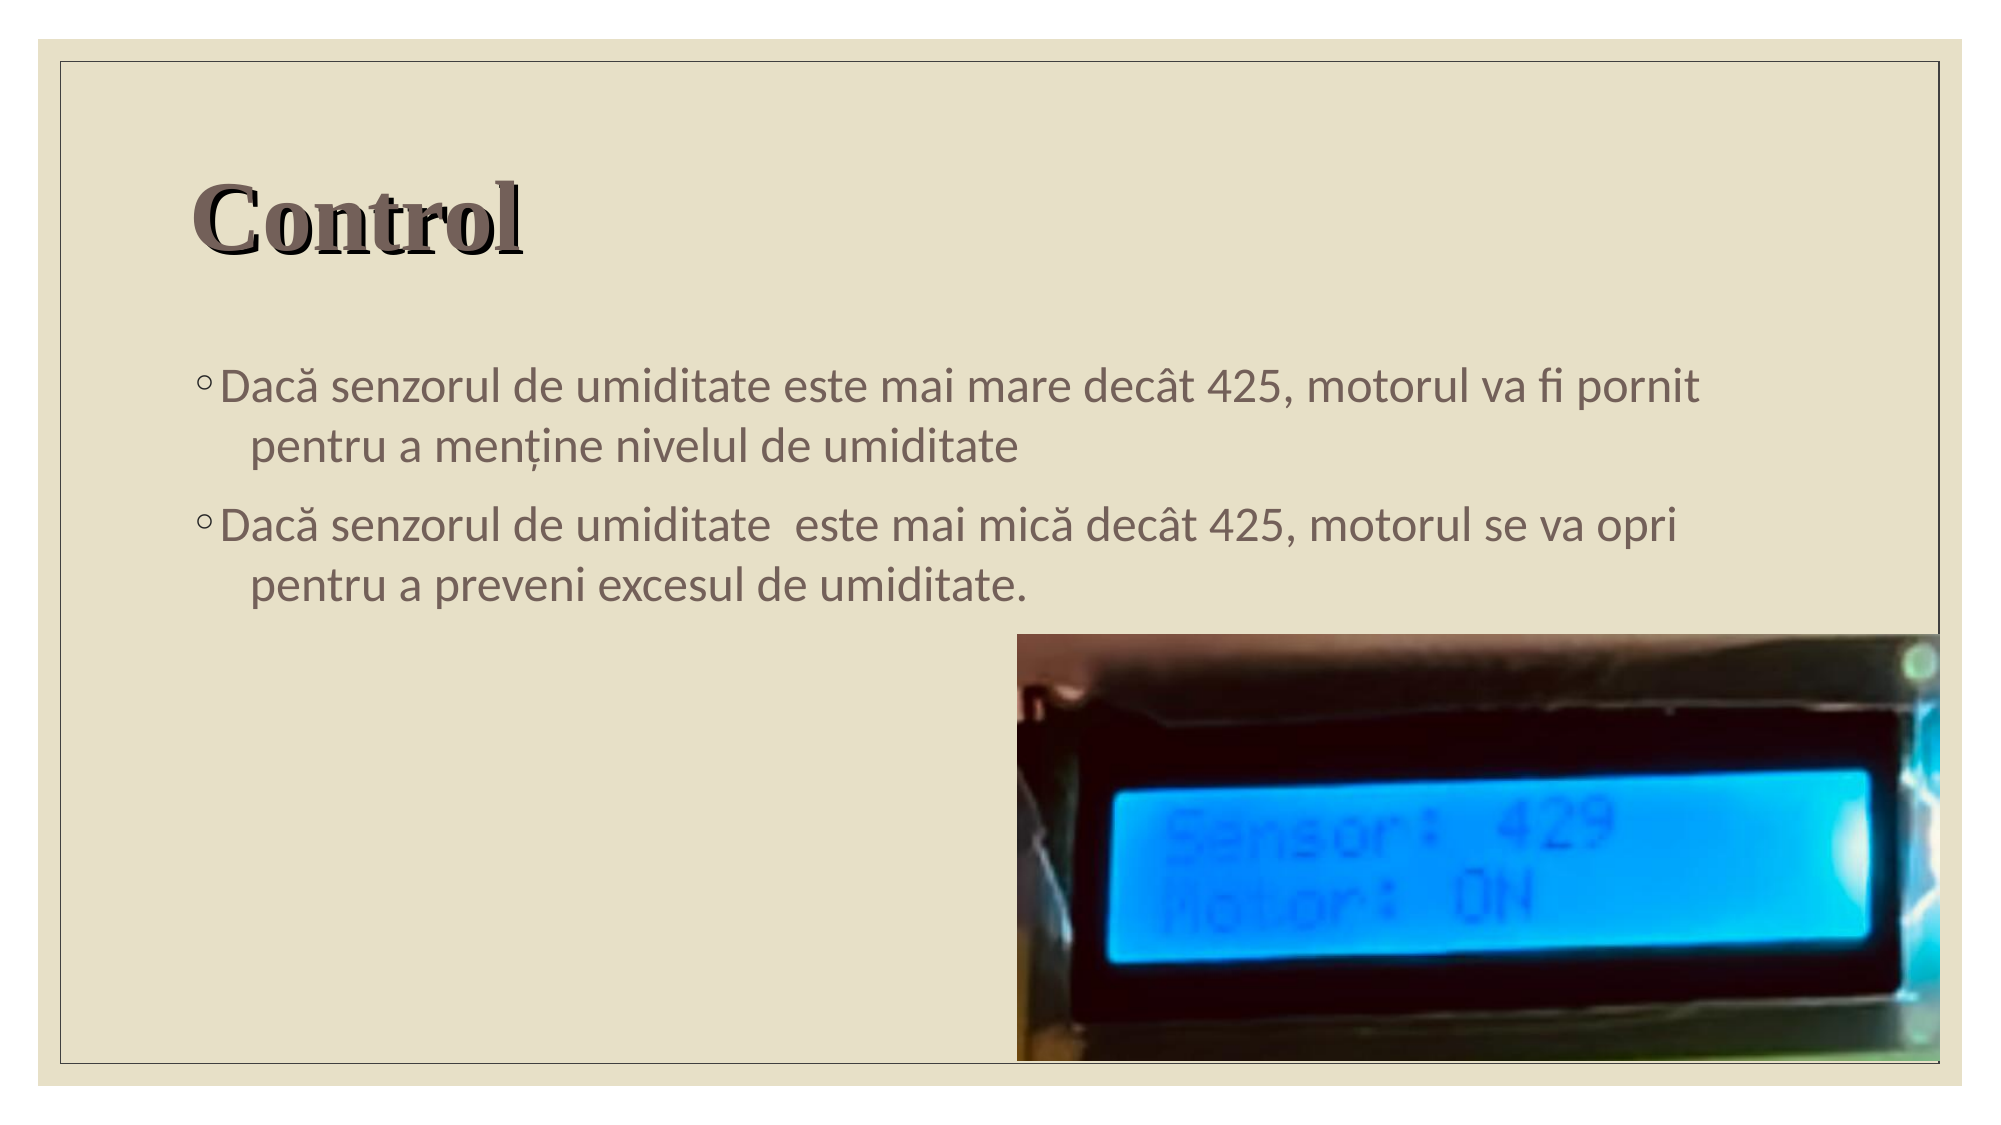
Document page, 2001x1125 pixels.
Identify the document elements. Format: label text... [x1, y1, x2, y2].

title Control [174, 105, 1825, 331]
picture [1017, 634, 1940, 1061]
list Dacă senzorul de umiditate este mai mare decât 425, motorul va fi pornit pentru a menține nivelul de umiditate Dacă senzorul de umiditate este mai mică decât 425, motorul se va opri pentru a preveni excesul de umiditate. [174, 345, 1825, 991]
